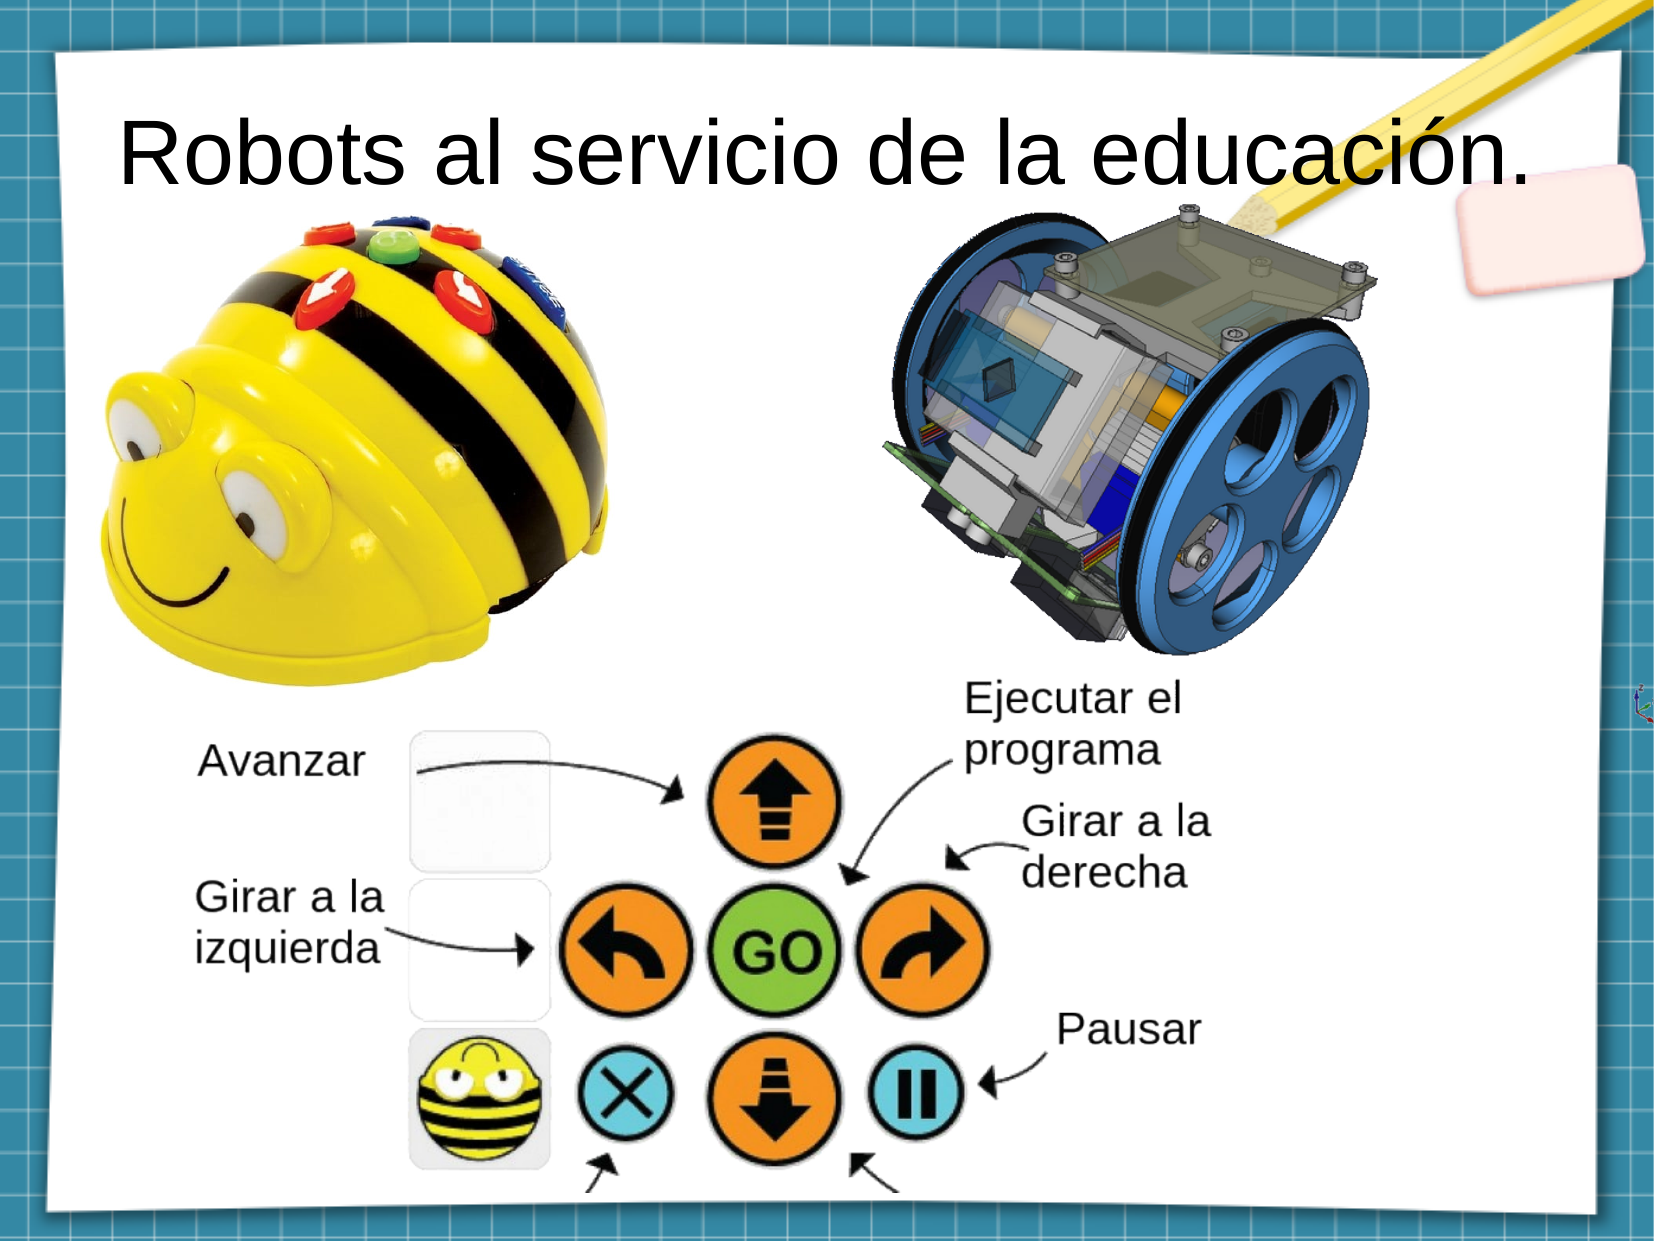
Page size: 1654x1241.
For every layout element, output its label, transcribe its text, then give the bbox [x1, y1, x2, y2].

picture [0, 0, 1654, 1241]
title Robots al servicio de la educación. [82, 49, 1571, 257]
